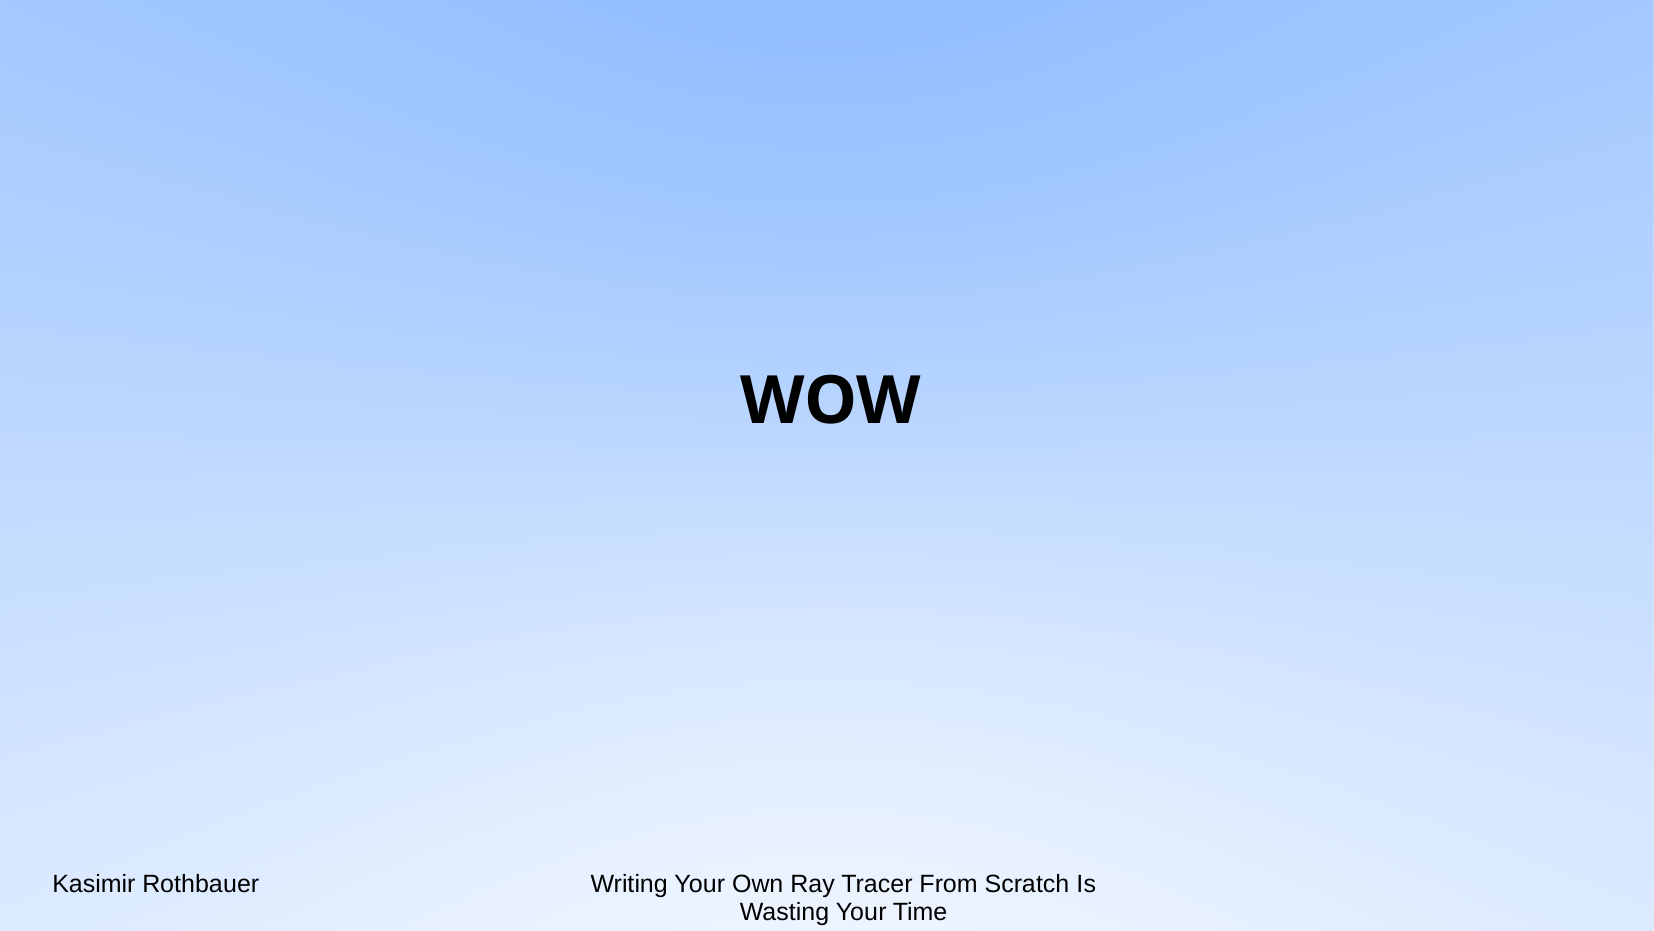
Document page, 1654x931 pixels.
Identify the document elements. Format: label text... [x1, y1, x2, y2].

text_box Writing Your Own Ray Tracer From Scratch Is Wasting Your Time [562, 862, 1126, 931]
picture [0, 0, 1654, 931]
text_box Kasimir Rothbauer [37, 862, 413, 906]
subtitle WOW [86, 37, 1576, 758]
